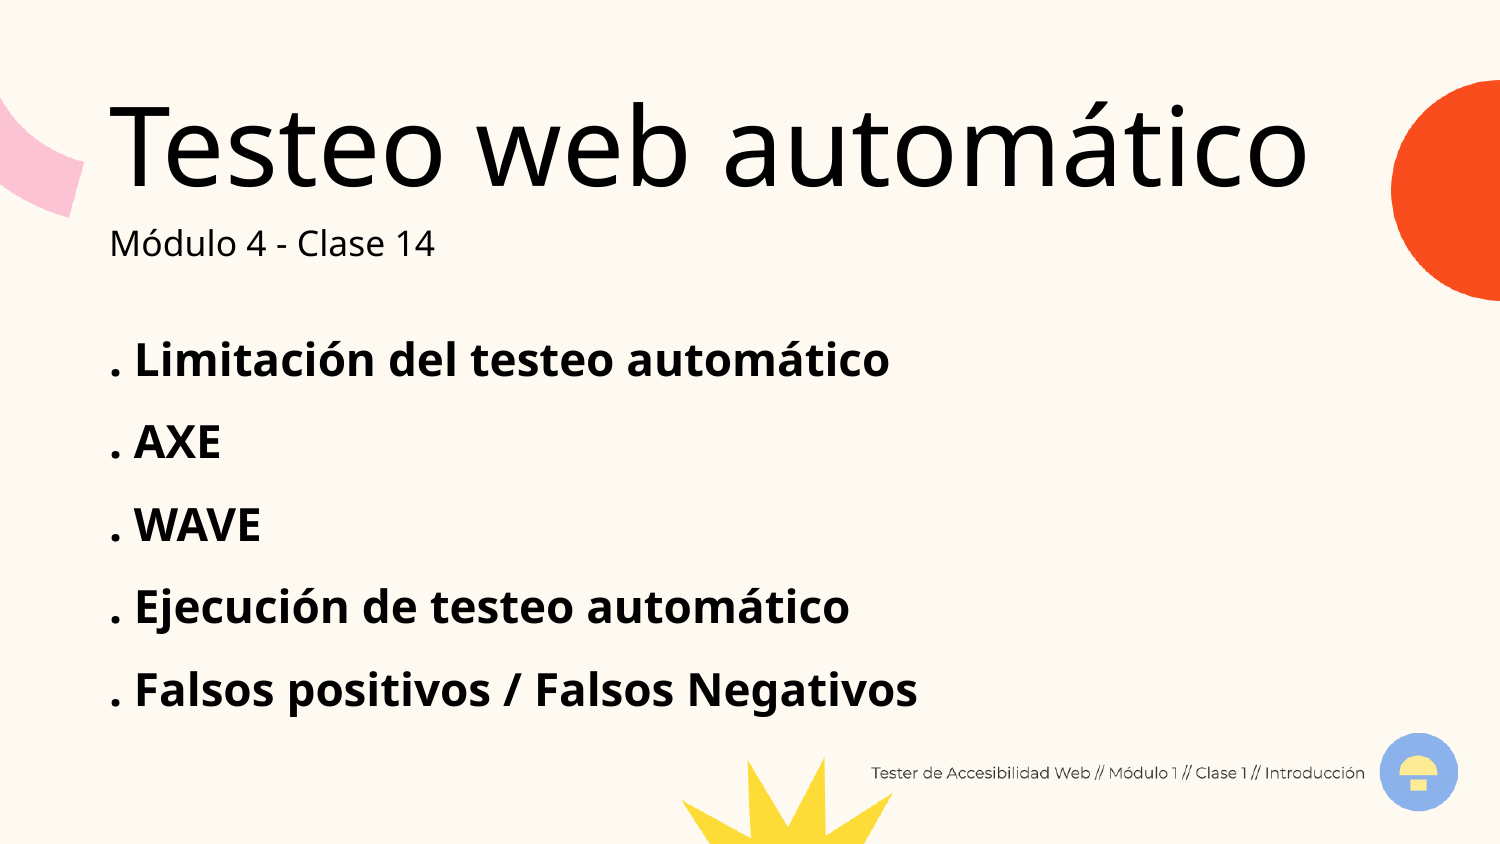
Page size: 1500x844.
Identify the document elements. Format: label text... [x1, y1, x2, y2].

text_box Módulo 4 - Clase 14 [94, 205, 980, 279]
text_box . Limitación del testeo automático . AXE . WAVE . Ejecución de testeo automático . Falsos positivos / Falsos Negativos [94, 288, 1476, 815]
picture [0, 0, 1500, 844]
text_box Testeo web automático [94, 61, 1500, 224]
